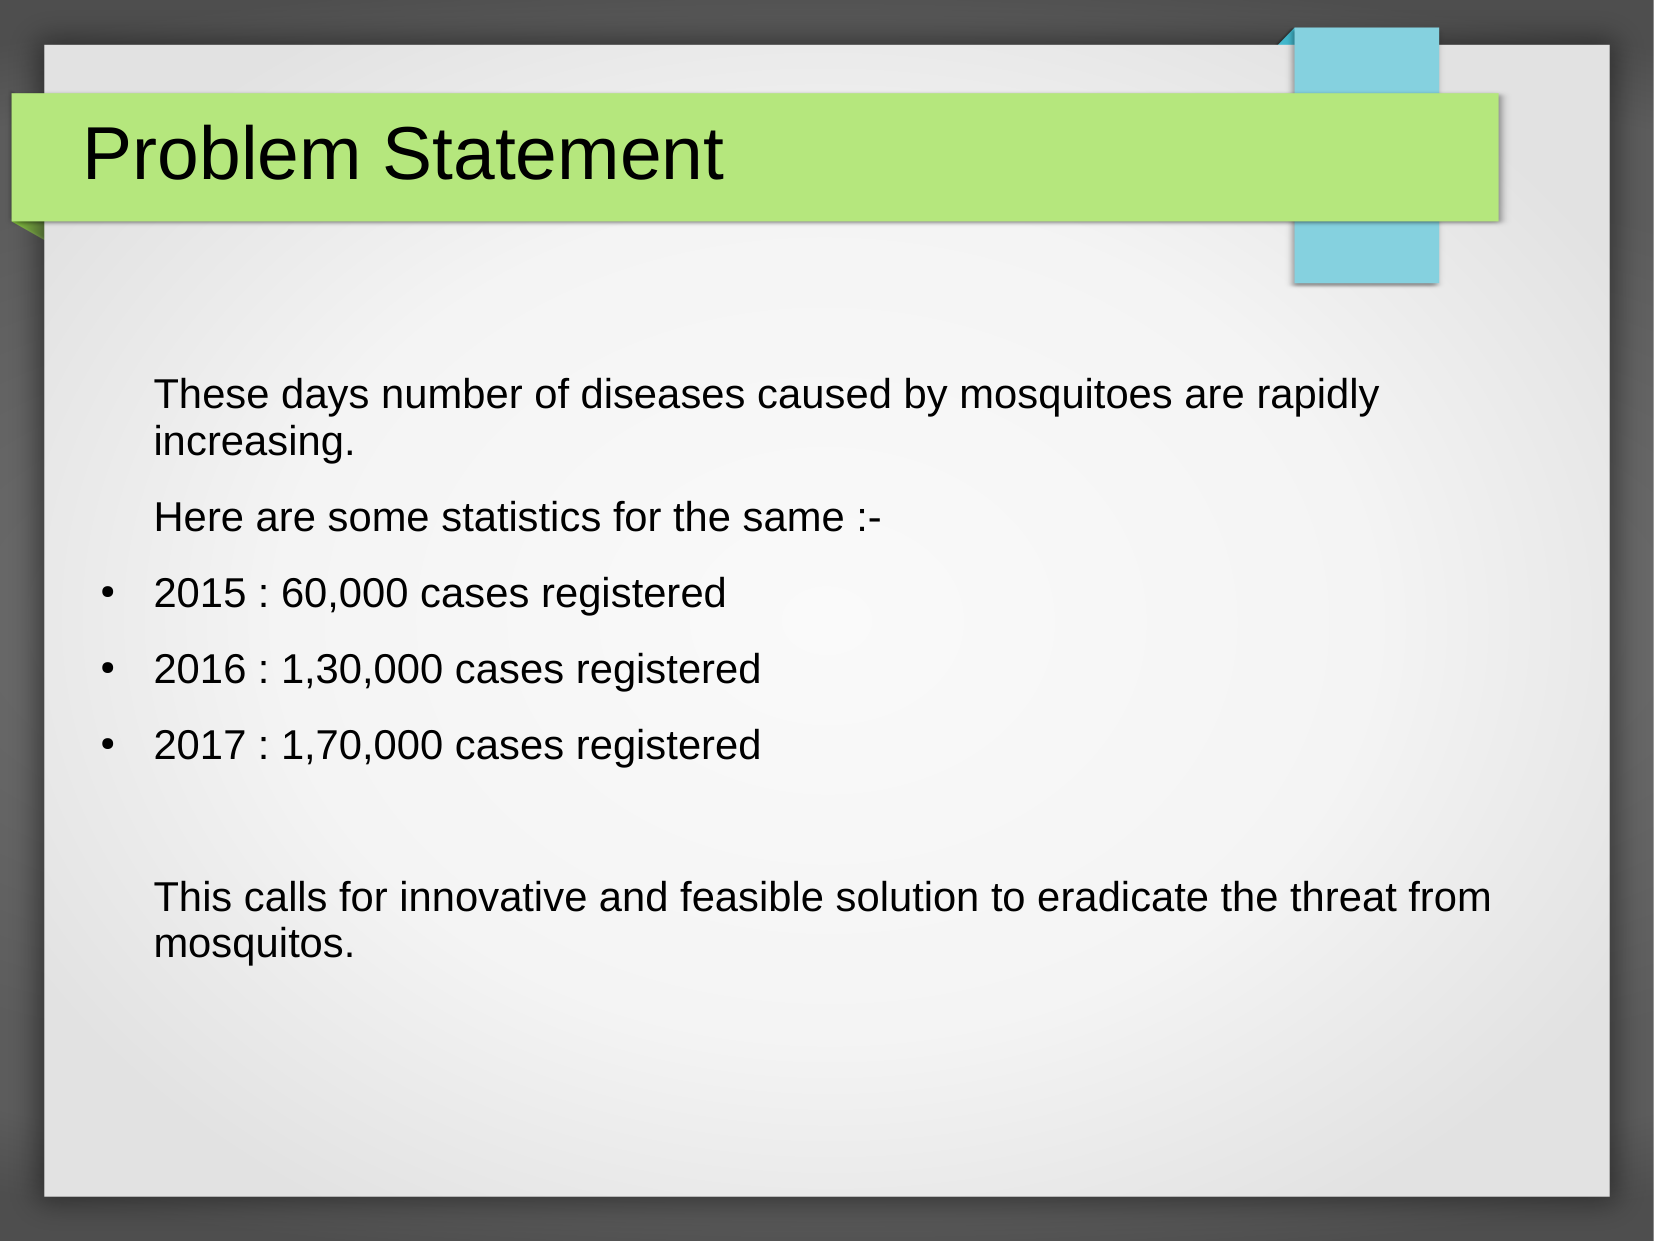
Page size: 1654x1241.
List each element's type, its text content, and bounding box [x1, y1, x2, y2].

title Problem Statement [82, 94, 1264, 213]
picture [0, 0, 1654, 1241]
list These days number of diseases caused by mosquitoes are rapidly increasing. Here are some statistics for the same :- 2015 : 60,000 cases registered 2016 : 1,30,000 cases registered 2017 : 1,70,000 cases registered This calls for innovative and feasible solution to eradicate the threat from mosquitos. [82, 295, 1571, 1015]
